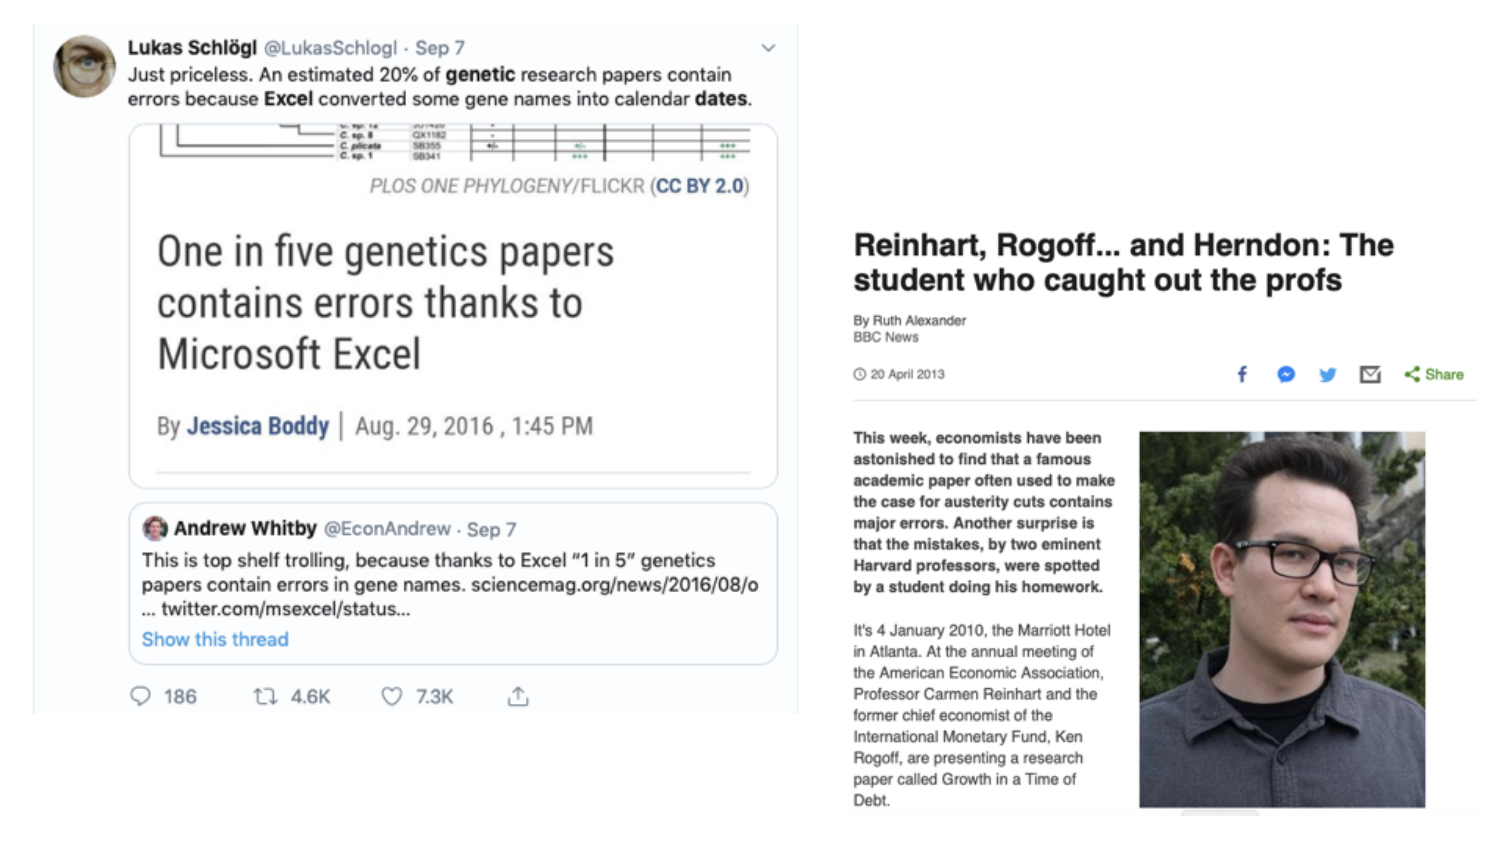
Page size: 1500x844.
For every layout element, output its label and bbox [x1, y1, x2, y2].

picture [841, 216, 1480, 816]
picture [24, 24, 813, 714]
